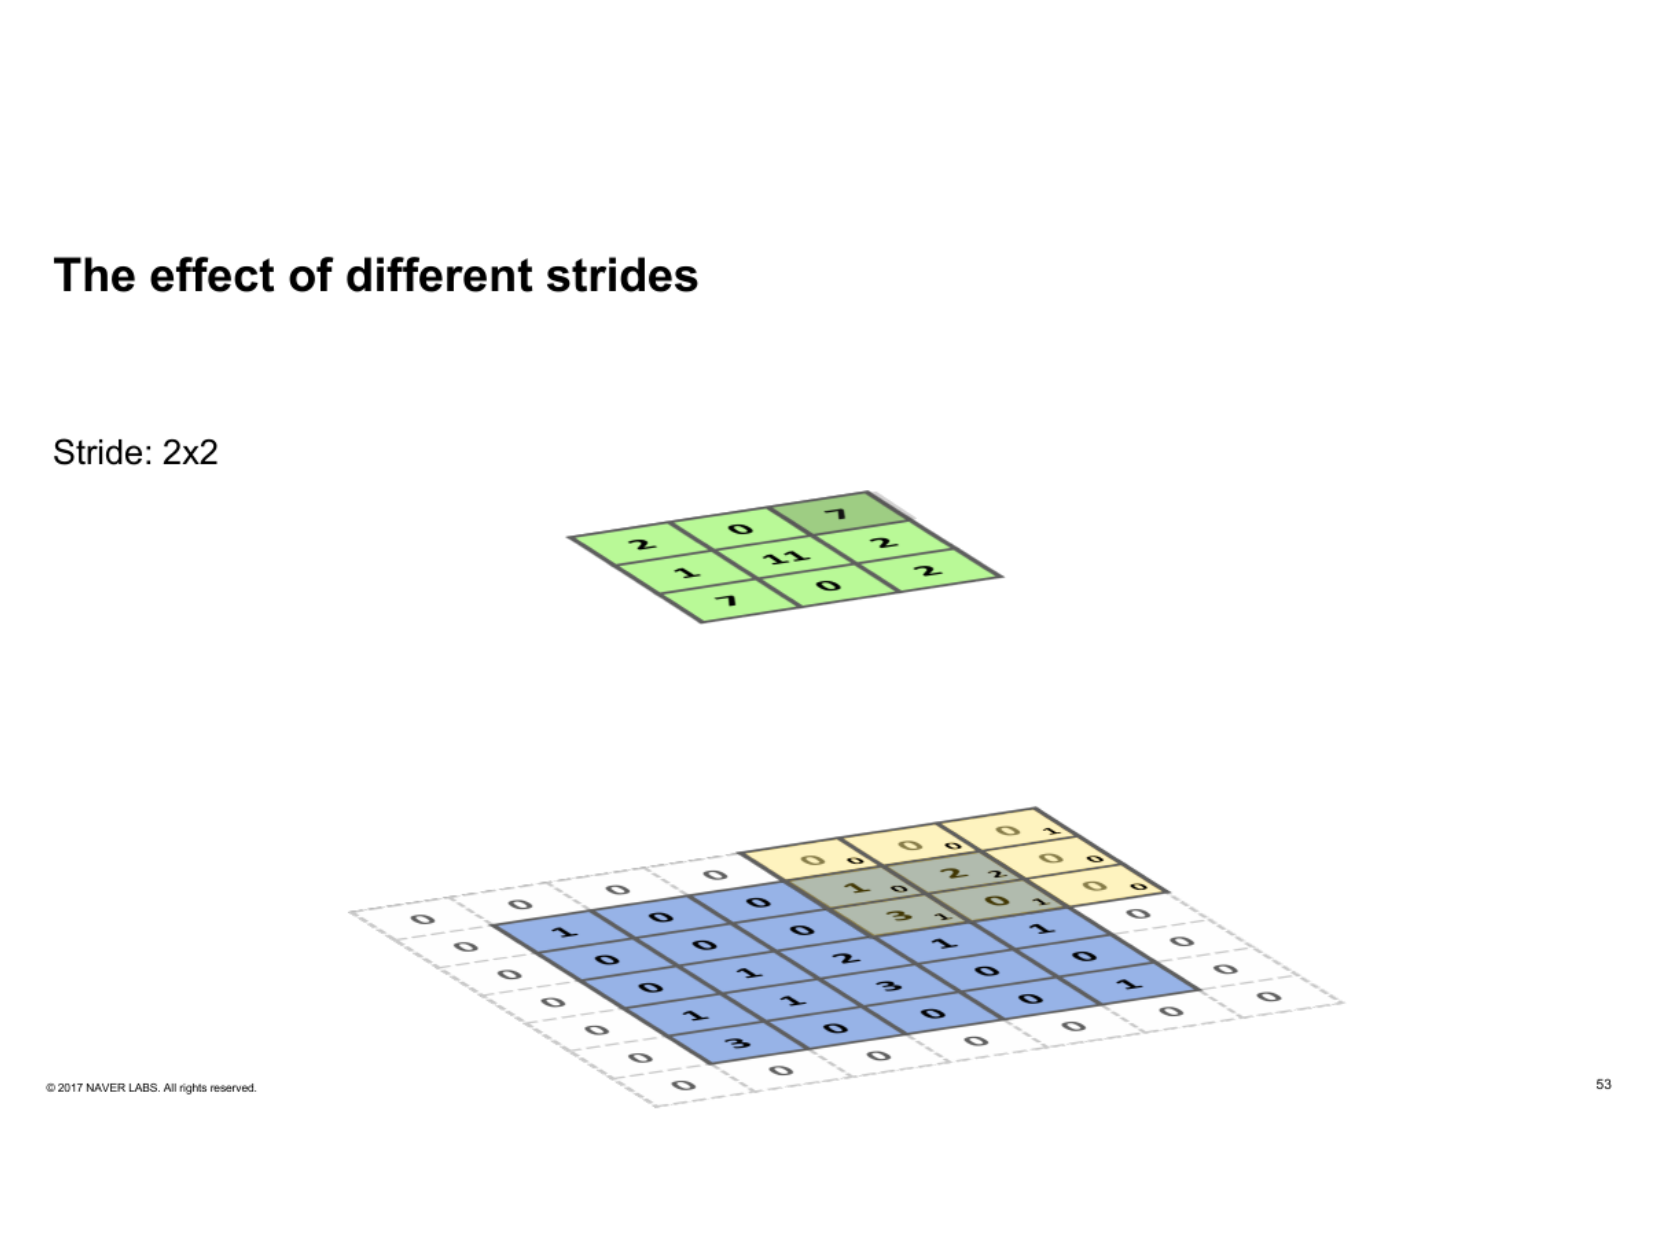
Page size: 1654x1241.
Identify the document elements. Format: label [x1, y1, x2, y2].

picture [2, 213, 1654, 1129]
